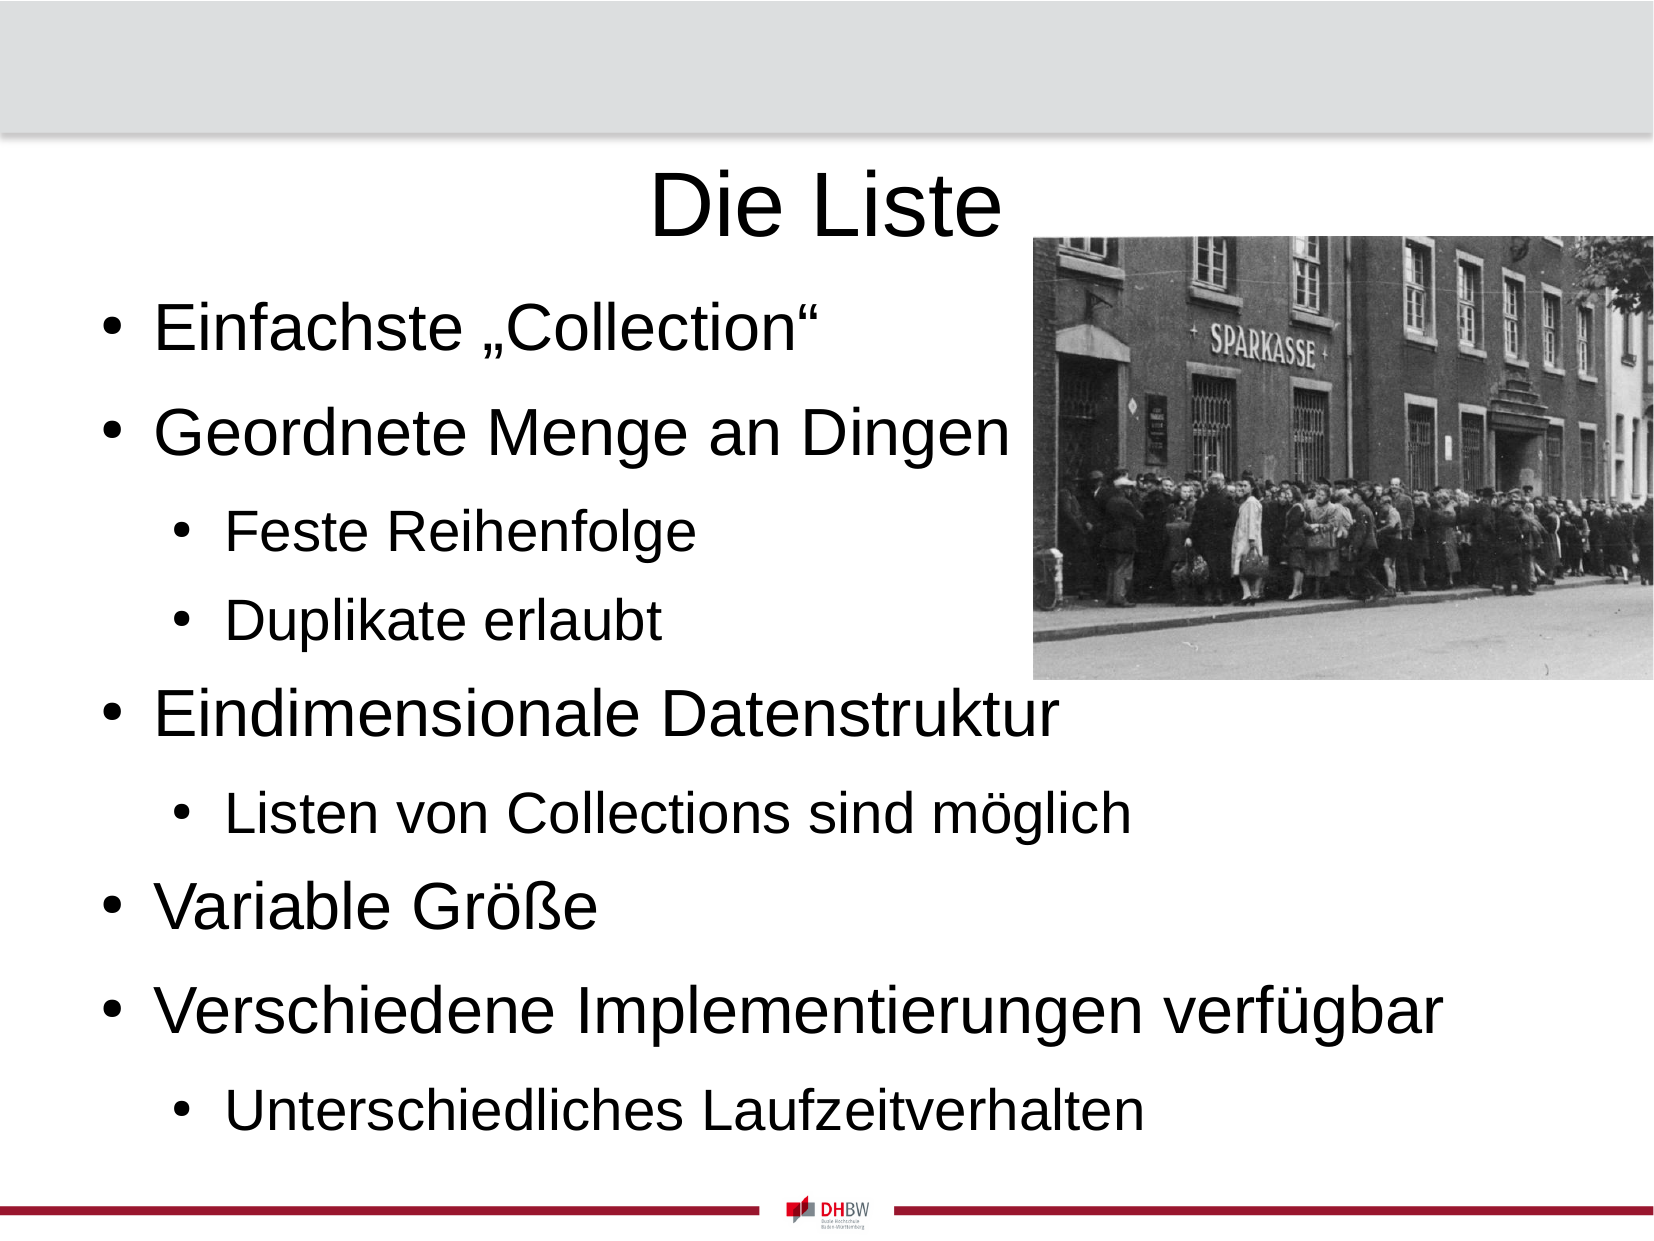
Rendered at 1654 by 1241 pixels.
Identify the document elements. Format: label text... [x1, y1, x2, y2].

list Einfachste „Collection“ Geordnete Menge an Dingen Feste Reihenfolge Duplikate erlaubt Eindimensionale Datenstruktur Listen von Collections sind möglich Variable Größe Verschiedene Implementierungen verfügbar Unterschiedliches Laufzeitverhalten [82, 290, 1571, 1142]
picture [0, 1, 1654, 1237]
title Die Liste [82, 49, 1571, 257]
